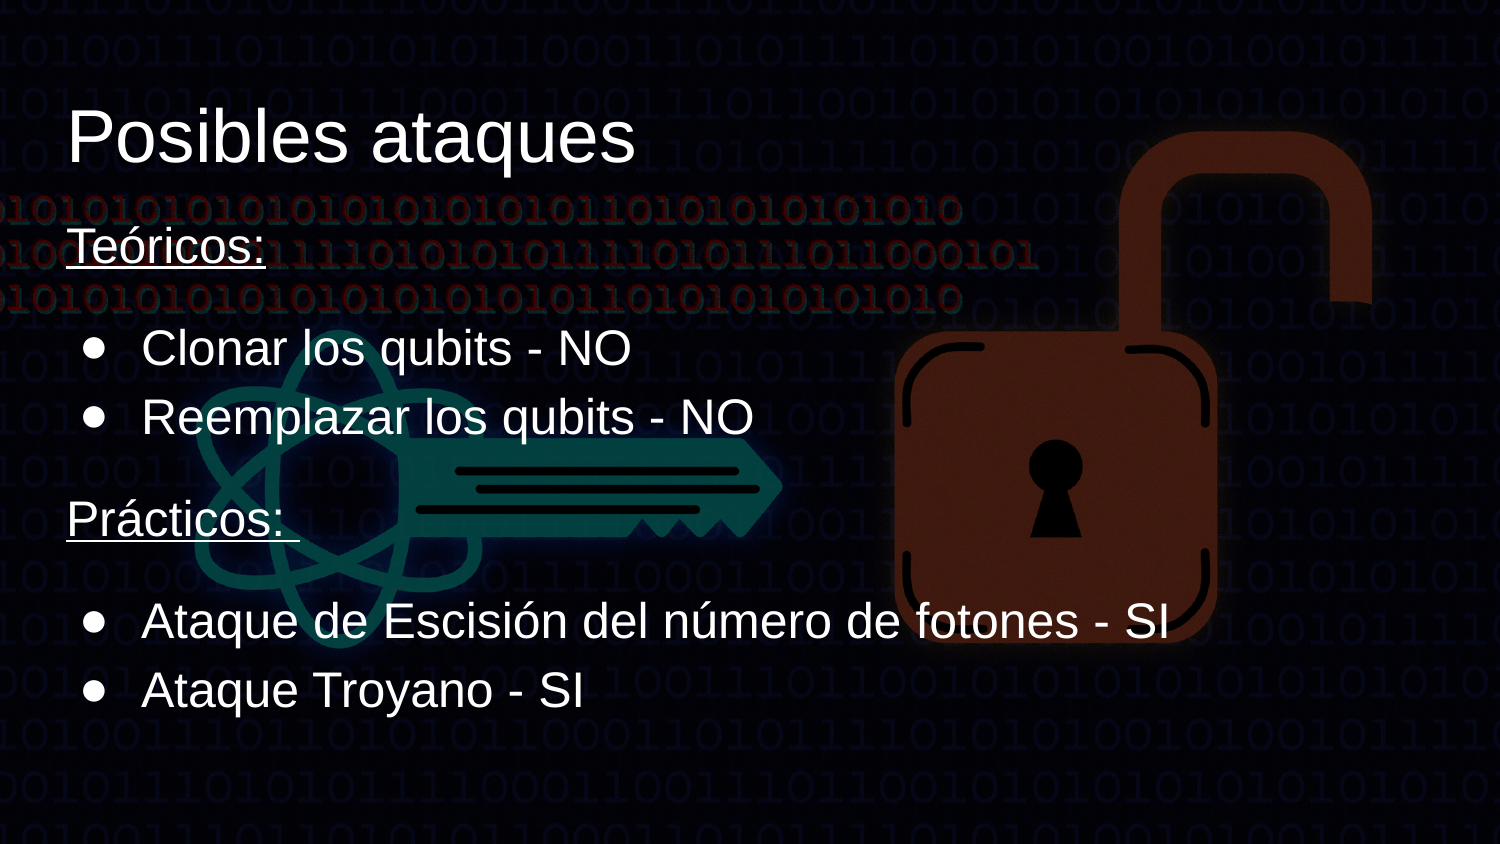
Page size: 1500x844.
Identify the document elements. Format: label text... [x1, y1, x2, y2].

list Teóricos: Clonar los qubits - NO Reemplazar los qubits - NO Prácticos: Ataque de Escisión del número de fotones - SI Ataque Troyano - SI [51, 189, 1449, 750]
picture [0, 0, 1500, 844]
title Posibles ataques [51, 72, 1449, 167]
